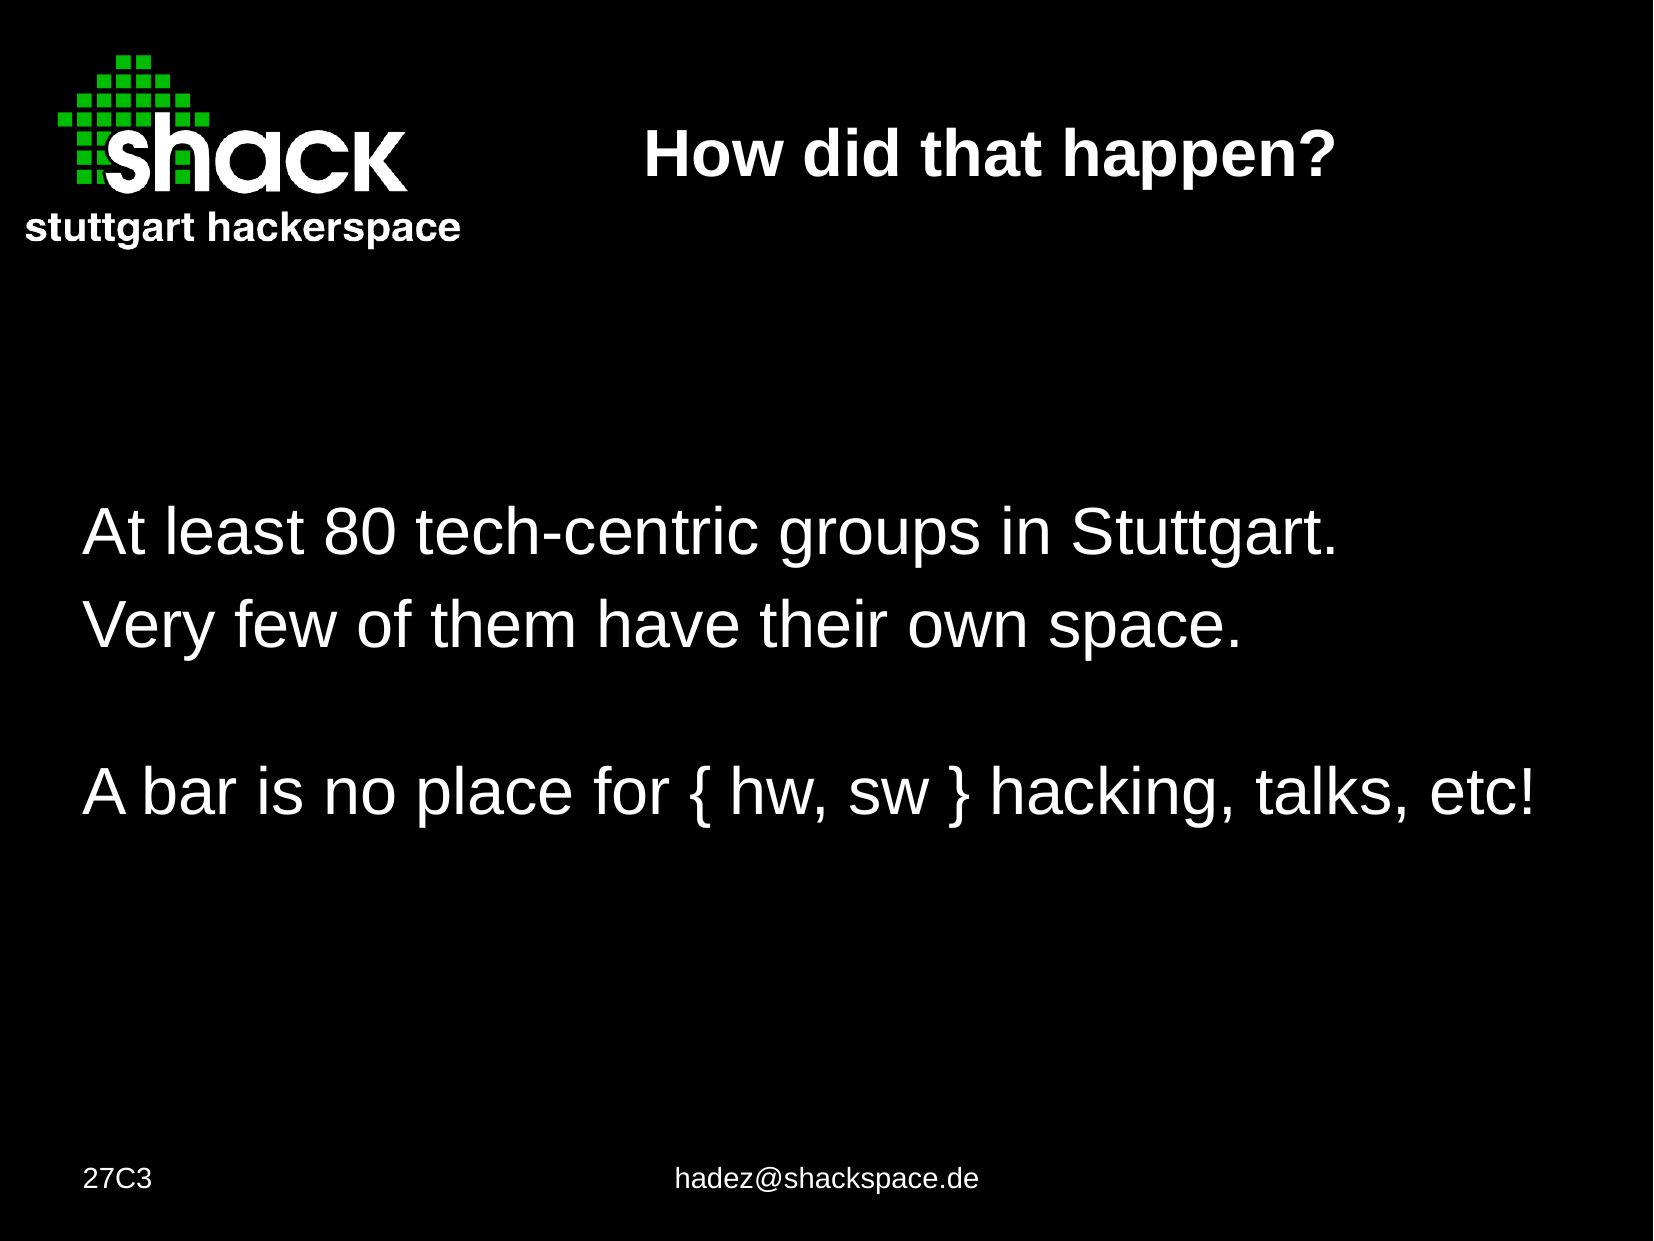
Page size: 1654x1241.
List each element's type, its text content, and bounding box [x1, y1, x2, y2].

title How did that happen? [412, 56, 1571, 250]
picture [8, 47, 477, 257]
subtitle At least 80 tech-centric groups in Stuttgart. Very few of them have their own space. A bar is no place for { hw, sw } hacking, talks, etc! [82, 297, 1571, 1118]
